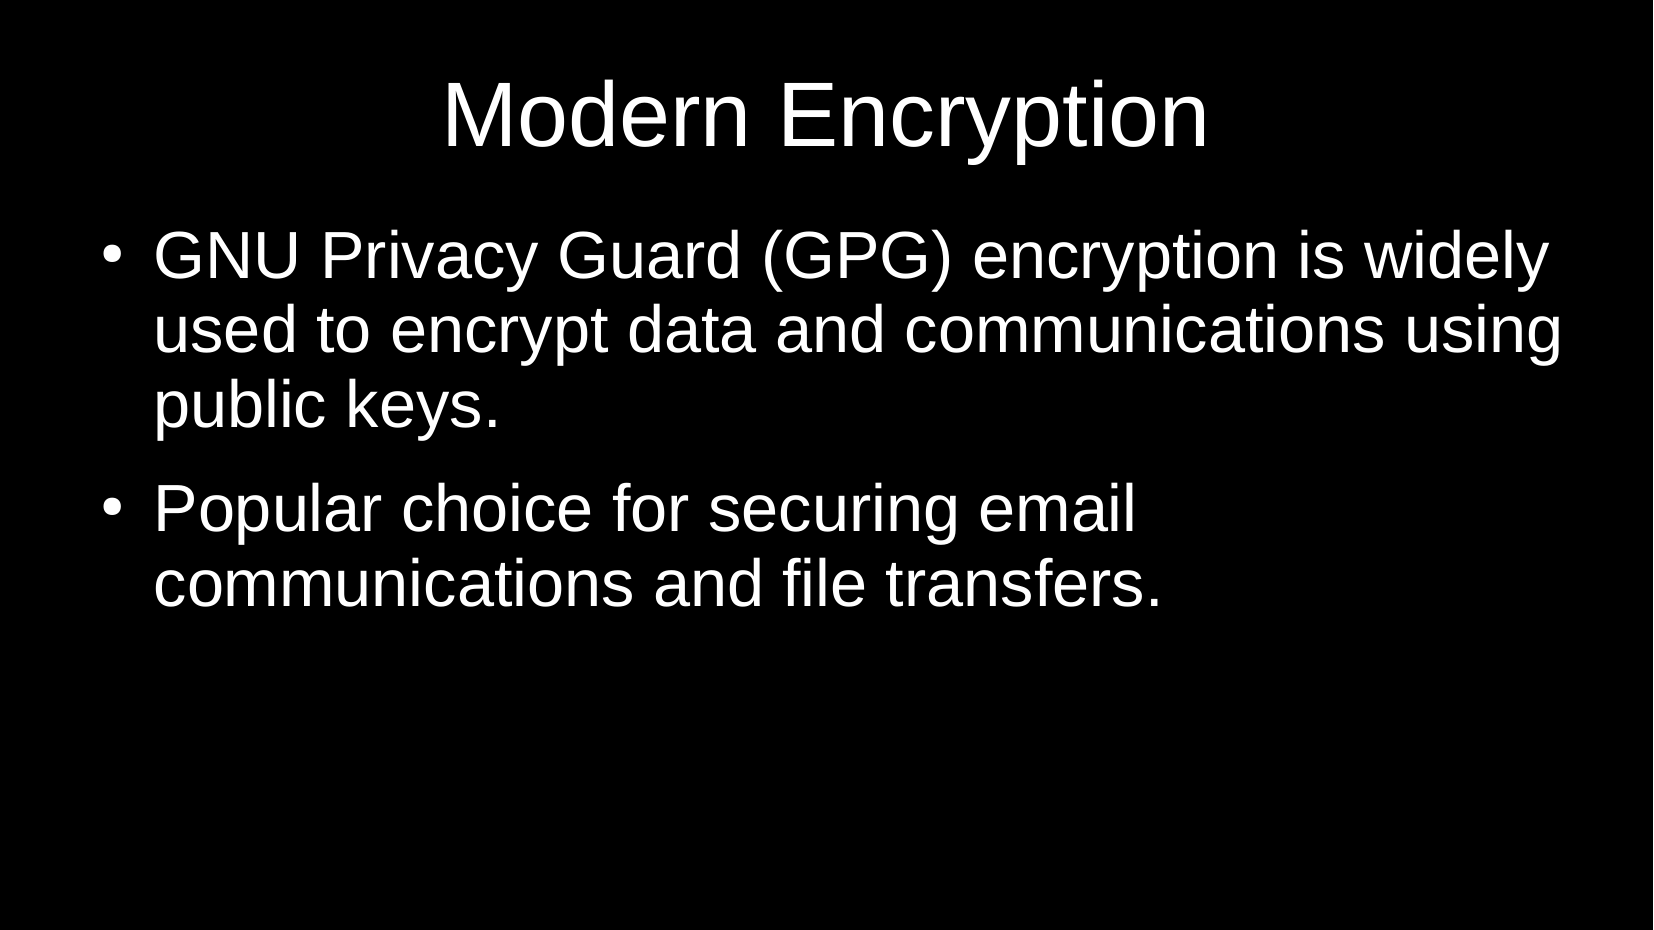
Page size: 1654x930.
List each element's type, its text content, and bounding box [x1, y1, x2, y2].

list GNU Privacy Guard (GPG) encryption is widely used to encrypt data and communications using public keys. Popular choice for securing email communications and file transfers. [82, 217, 1571, 757]
title Modern Encryption [82, 37, 1571, 193]
